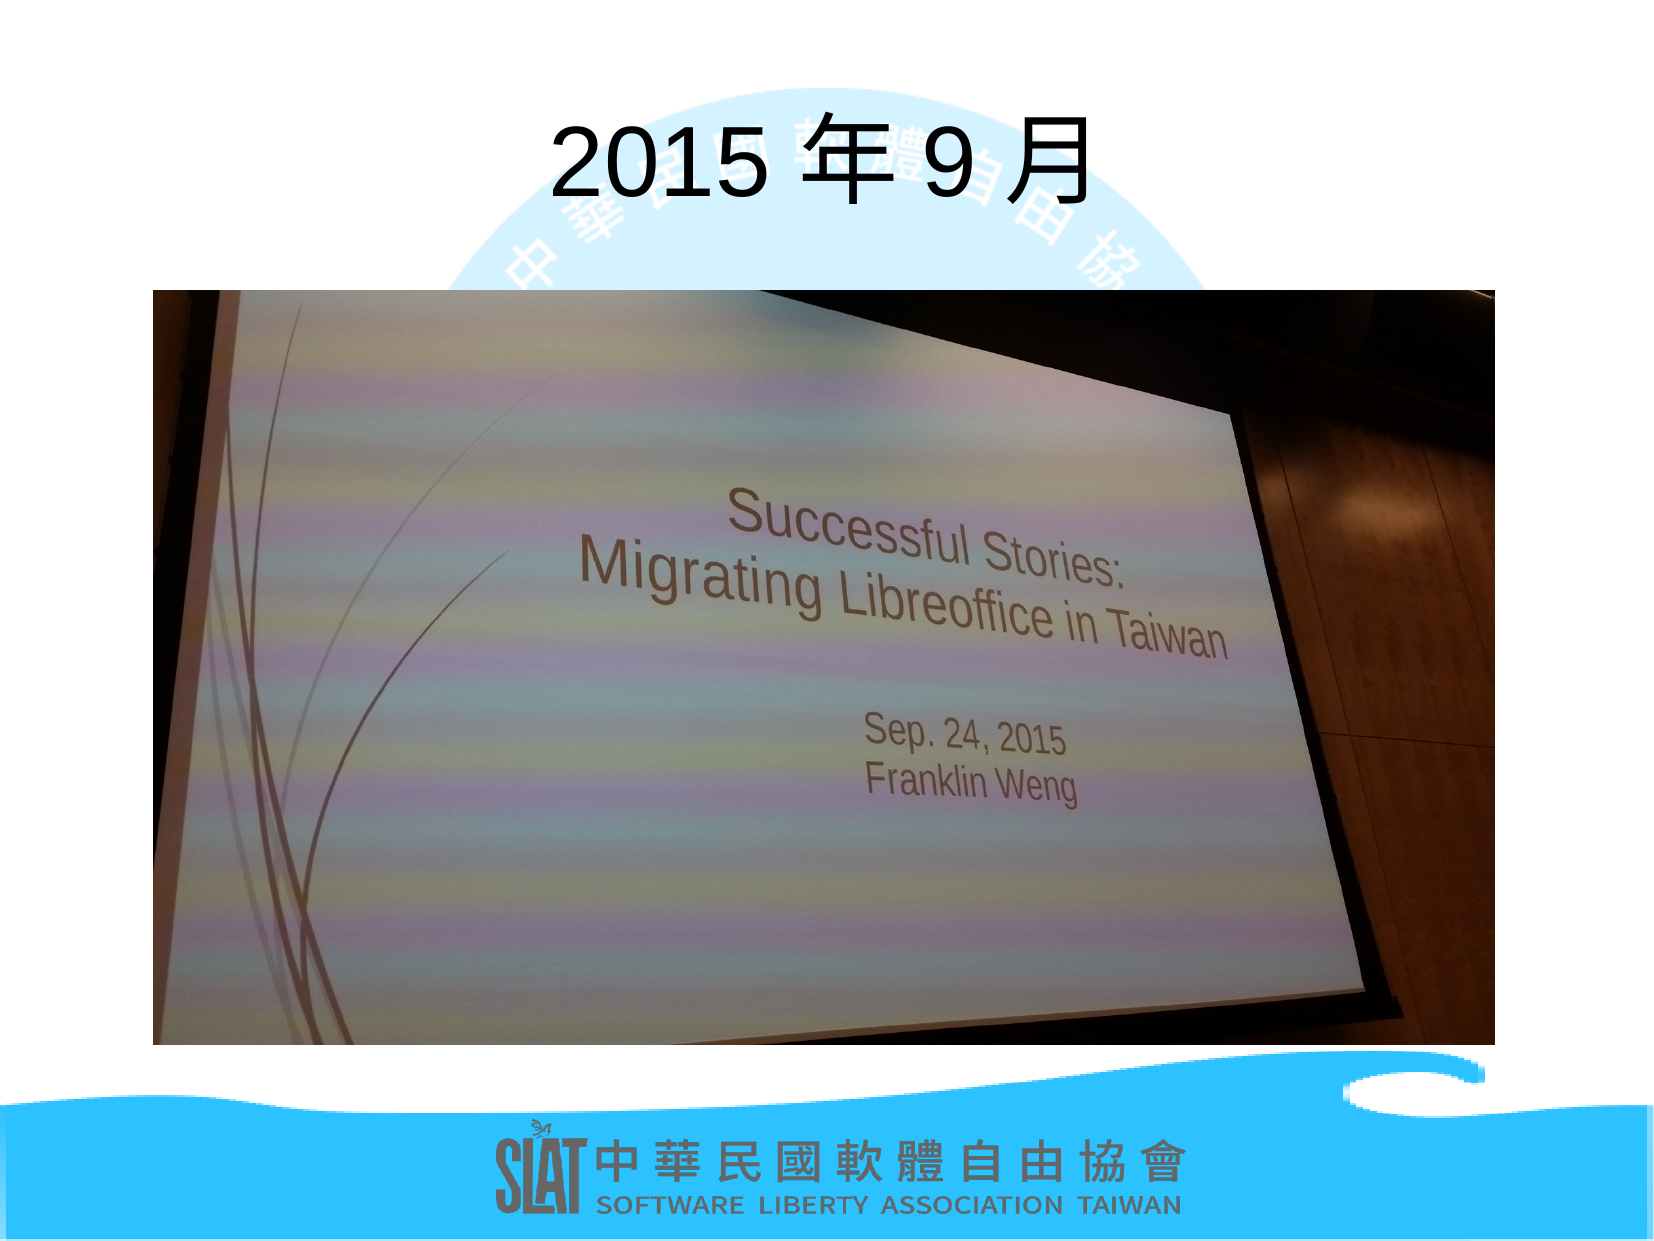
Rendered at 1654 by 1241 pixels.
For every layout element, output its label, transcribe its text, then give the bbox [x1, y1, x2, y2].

picture [0, 1051, 1654, 1241]
picture [153, 290, 1495, 1045]
title 2015 年 9 月 [82, 49, 1571, 257]
